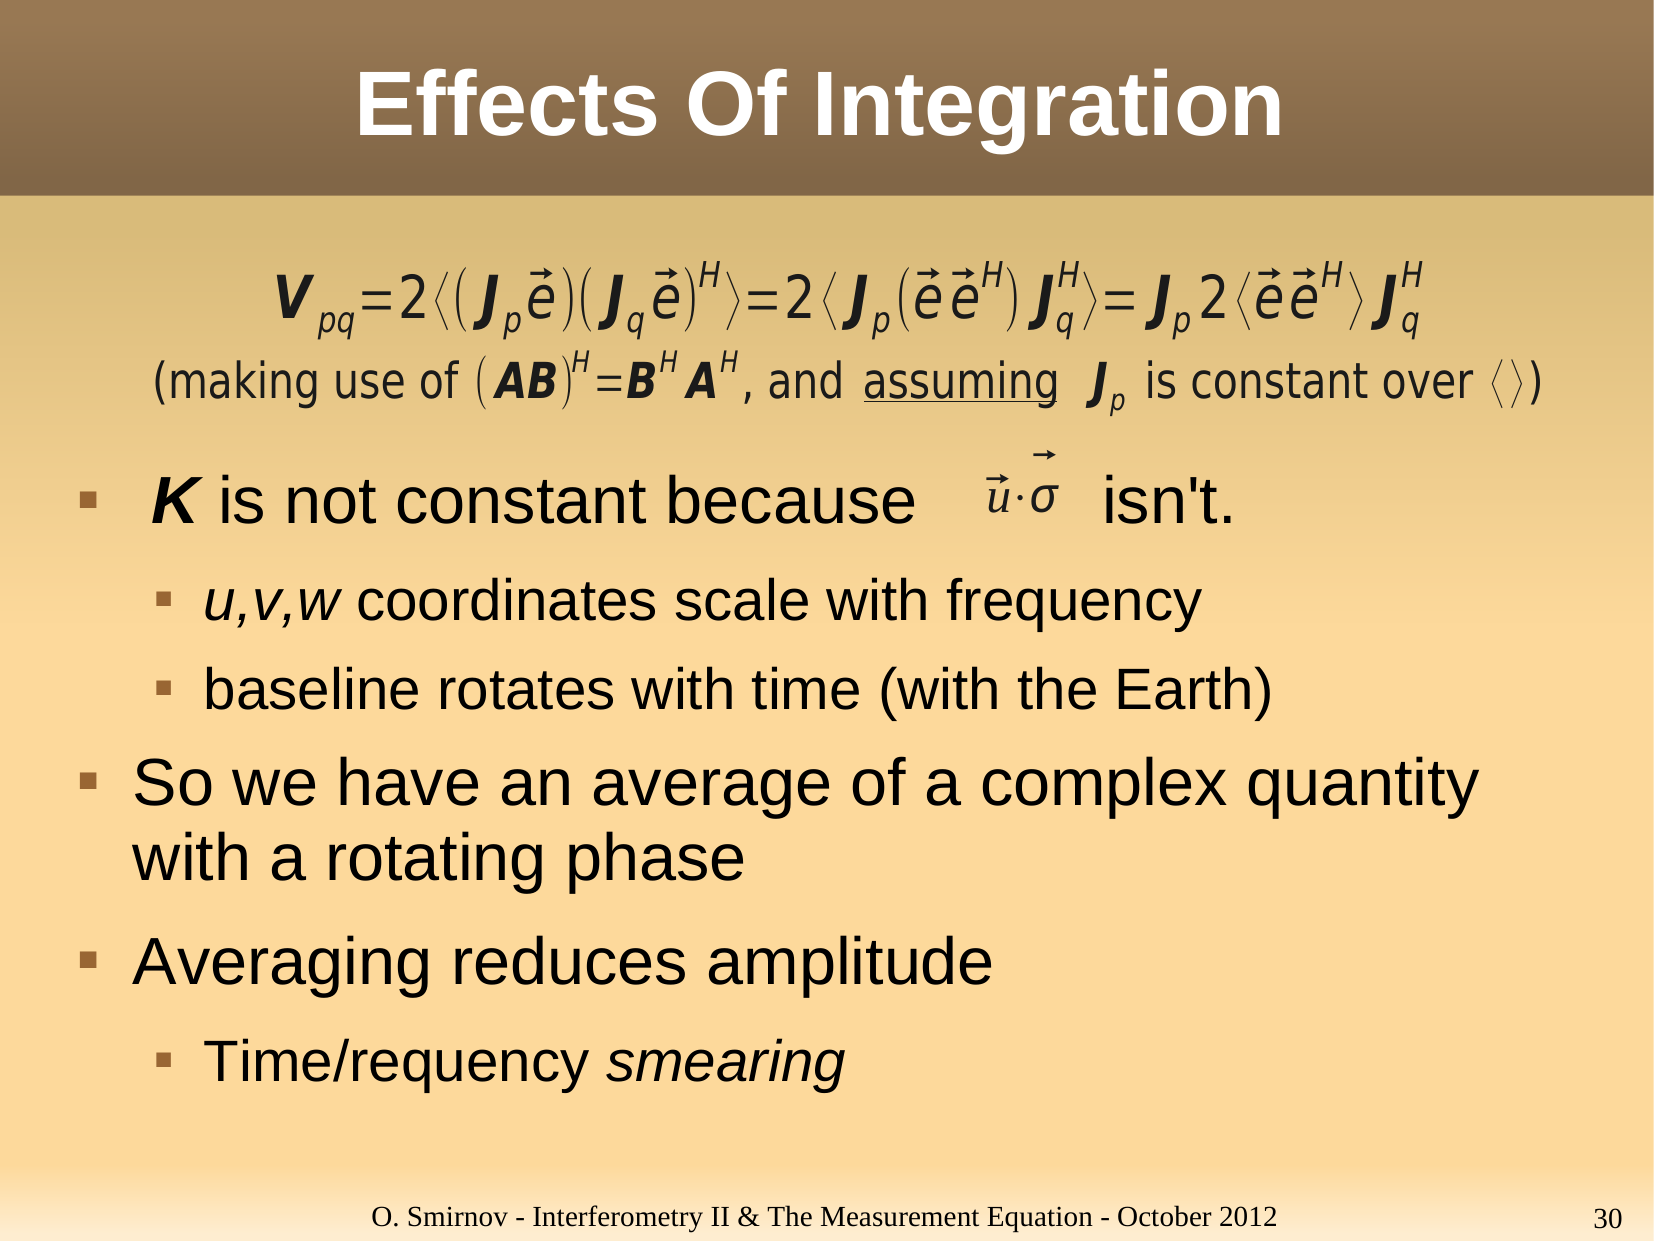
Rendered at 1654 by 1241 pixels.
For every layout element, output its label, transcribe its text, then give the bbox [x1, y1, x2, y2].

chart [978, 447, 1071, 527]
chart [146, 254, 1550, 418]
list K is not constant because isn't. u,v,w coordinates scale with frequency baseline rotates with time (with the Earth) So we have an average of a complex quantity with a rotating phase Averaging reduces amplitude Time/requency smearing [62, 463, 1612, 1157]
picture [0, 0, 1654, 1241]
title Effects Of Integration [76, 0, 1565, 208]
